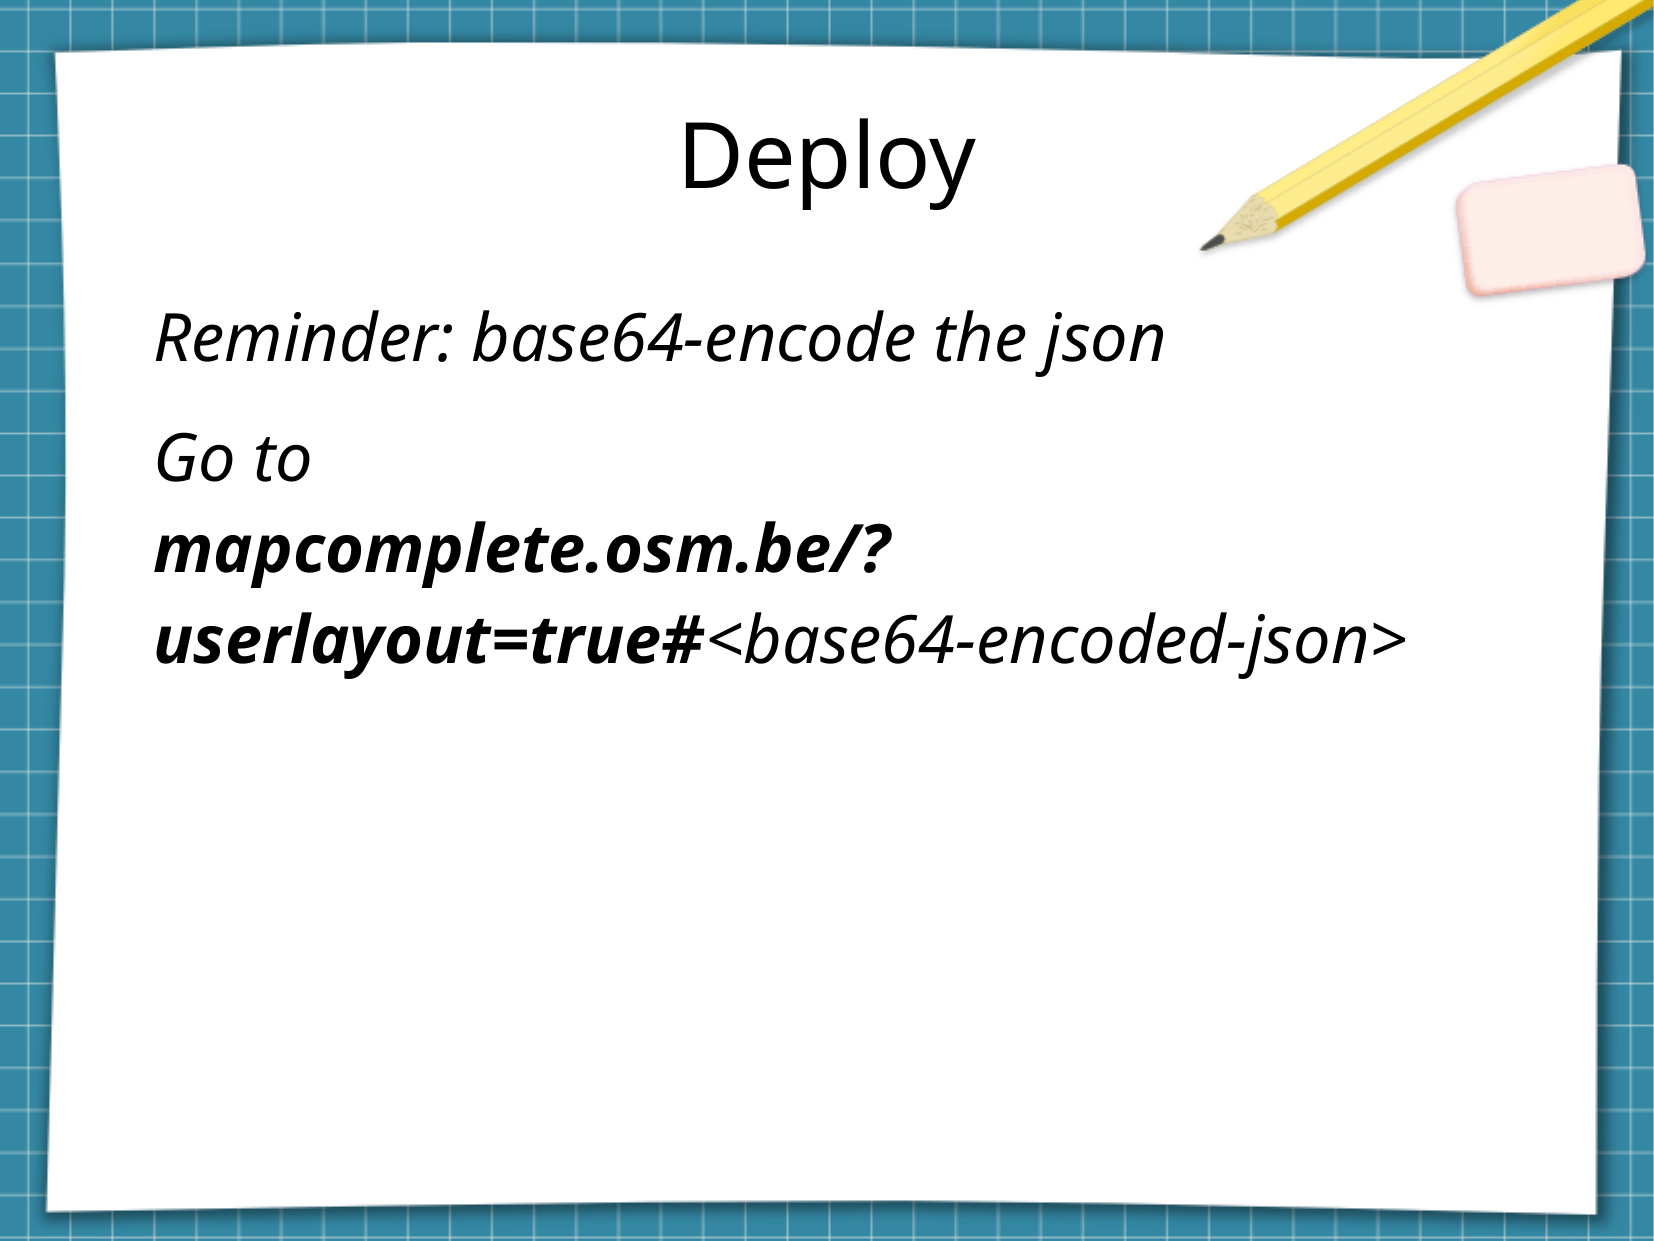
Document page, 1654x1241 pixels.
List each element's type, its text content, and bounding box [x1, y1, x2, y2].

picture [0, 0, 1654, 1241]
title Deploy [82, 49, 1571, 257]
list Reminder: base64-encode the json Go to mapcomplete.osm.be/?userlayout=true#<base64-encoded-json> [82, 290, 1571, 1138]
